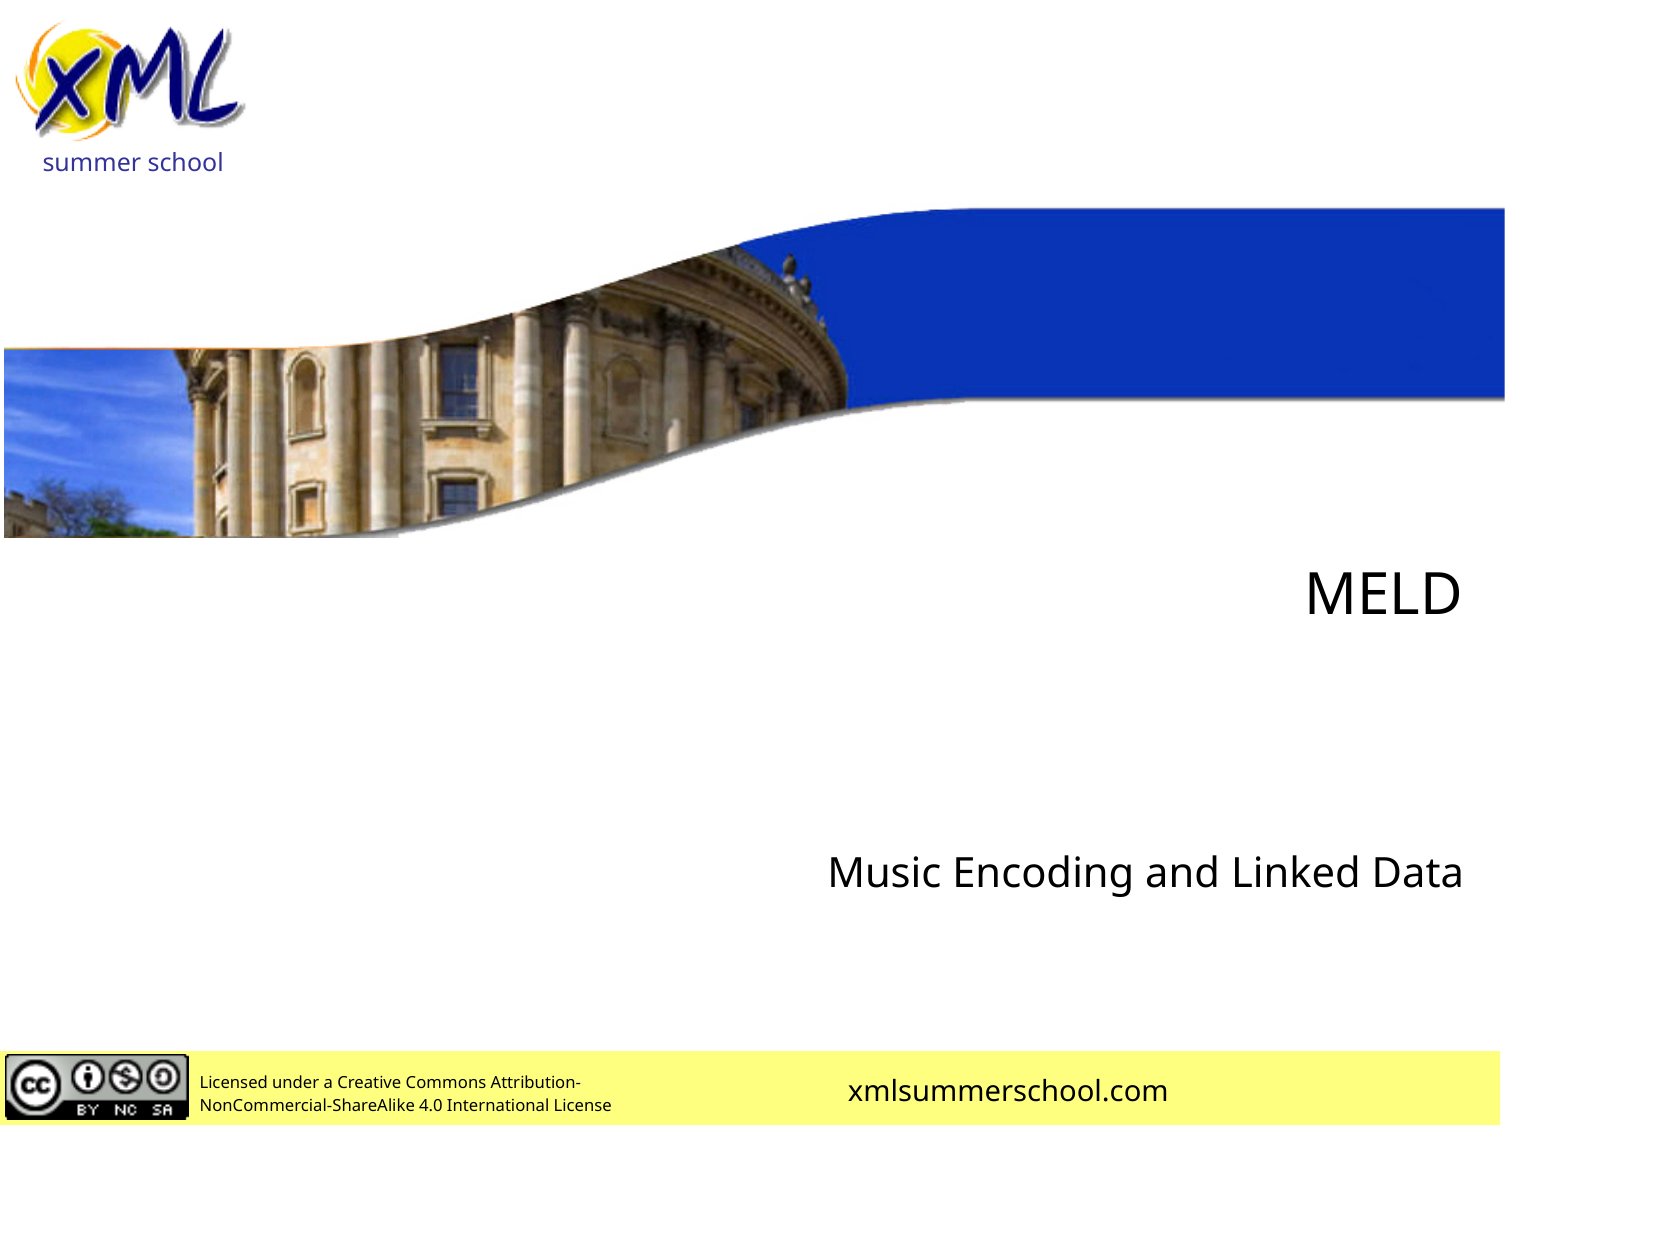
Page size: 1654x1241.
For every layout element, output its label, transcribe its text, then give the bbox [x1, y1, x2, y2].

picture [5, 1054, 189, 1120]
title MELD [188, 471, 1464, 713]
subtitle Music Encoding and Linked Data [414, 727, 1465, 1016]
picture [4, 178, 1505, 538]
picture [0, 0, 254, 150]
